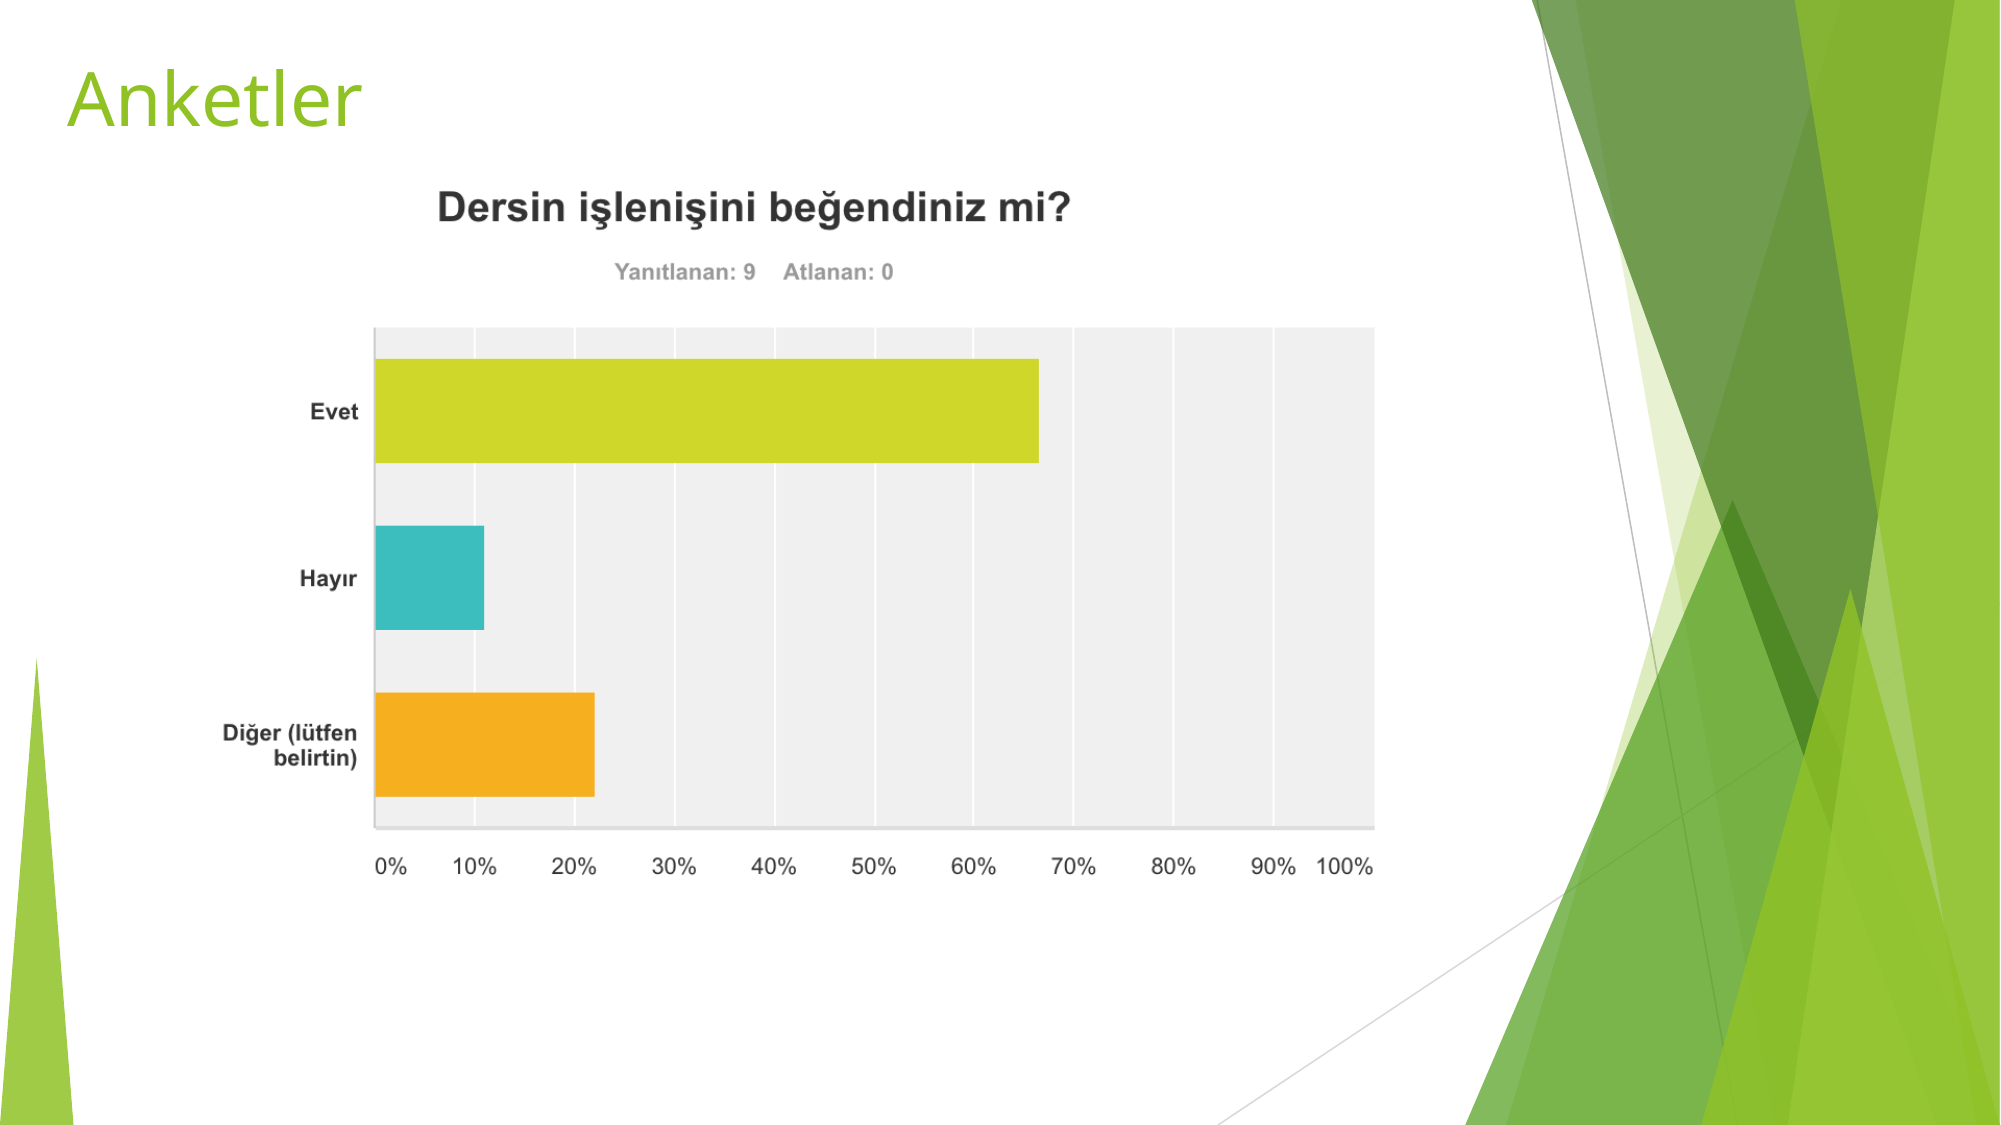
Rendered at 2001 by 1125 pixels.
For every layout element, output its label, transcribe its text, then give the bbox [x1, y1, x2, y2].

picture [188, 167, 1431, 922]
title Anketler [52, 43, 1463, 261]
